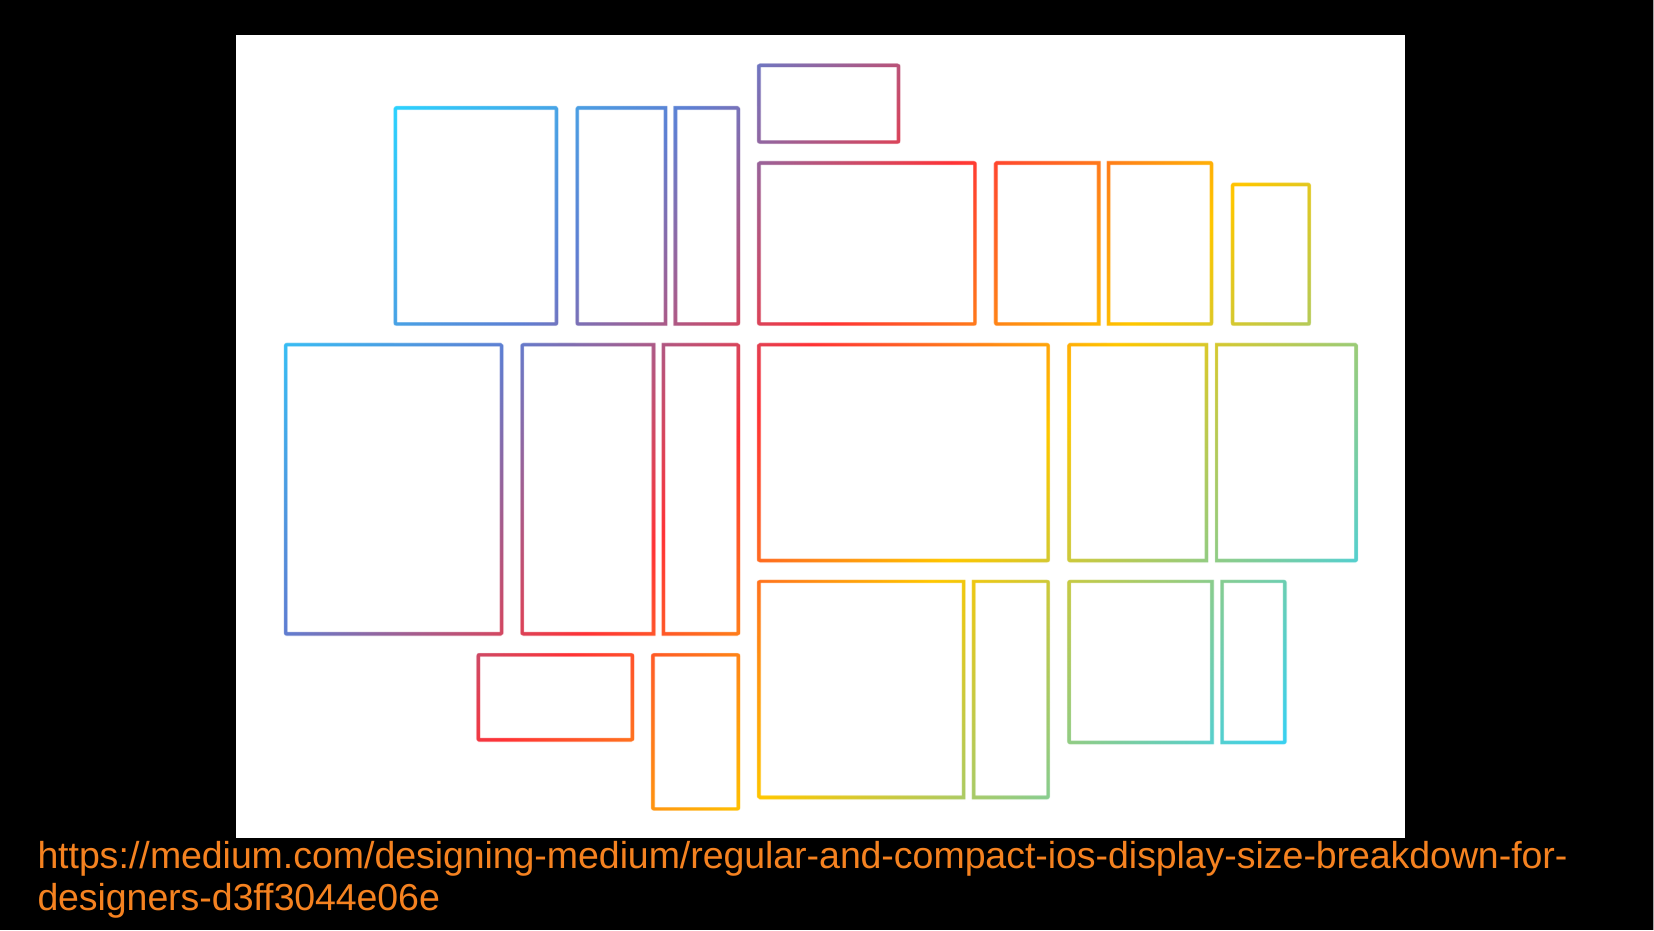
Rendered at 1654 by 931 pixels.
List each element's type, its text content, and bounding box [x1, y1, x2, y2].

picture [236, 35, 1405, 838]
text_box https://medium.com/designing-medium/regular-and-compact-ios-display-size-breakdown-for-designers-d3ff3044e06e [22, 826, 1583, 926]
